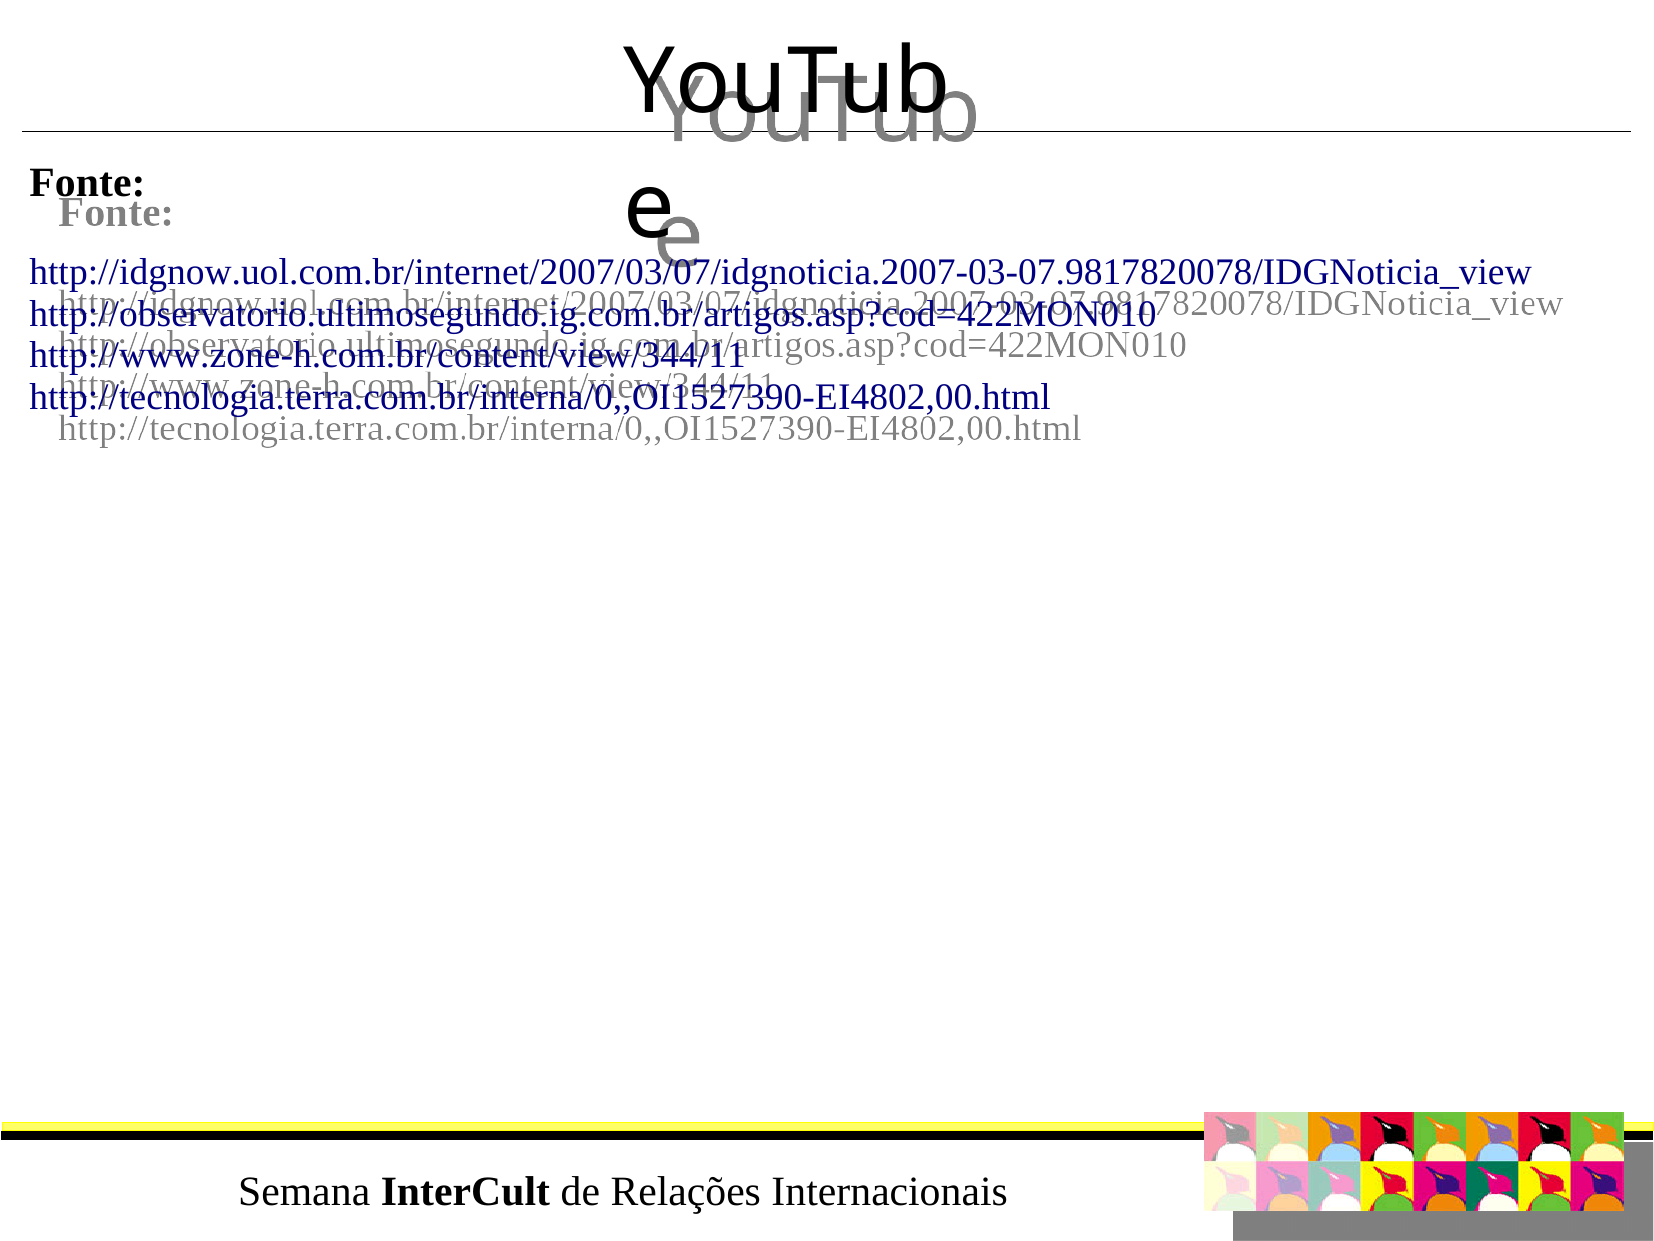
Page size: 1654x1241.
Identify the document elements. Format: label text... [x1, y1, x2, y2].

text_box [1, 1122, 1204, 1140]
text_box [1624, 1122, 1654, 1140]
text_box Fonte: http://idgnow.uol.com.br/internet/2007/03/07/idgnoticia.2007-03-07.9817820078/IDGNoticia_view http://observatorio.ultimosegundo.ig.com.br/artigos.asp?cod=422MON010 http://www.zone-h.com.br/content/view/344/11 http://tecnologia.terra.com.br/interna/0,,OI1527390-EI4802,00.html [29, 158, 1605, 464]
chart [1204, 1112, 1624, 1211]
text_box YouTube [623, 14, 1001, 125]
text_box Semana InterCult de Relações Internacionais [238, 1168, 1009, 1217]
